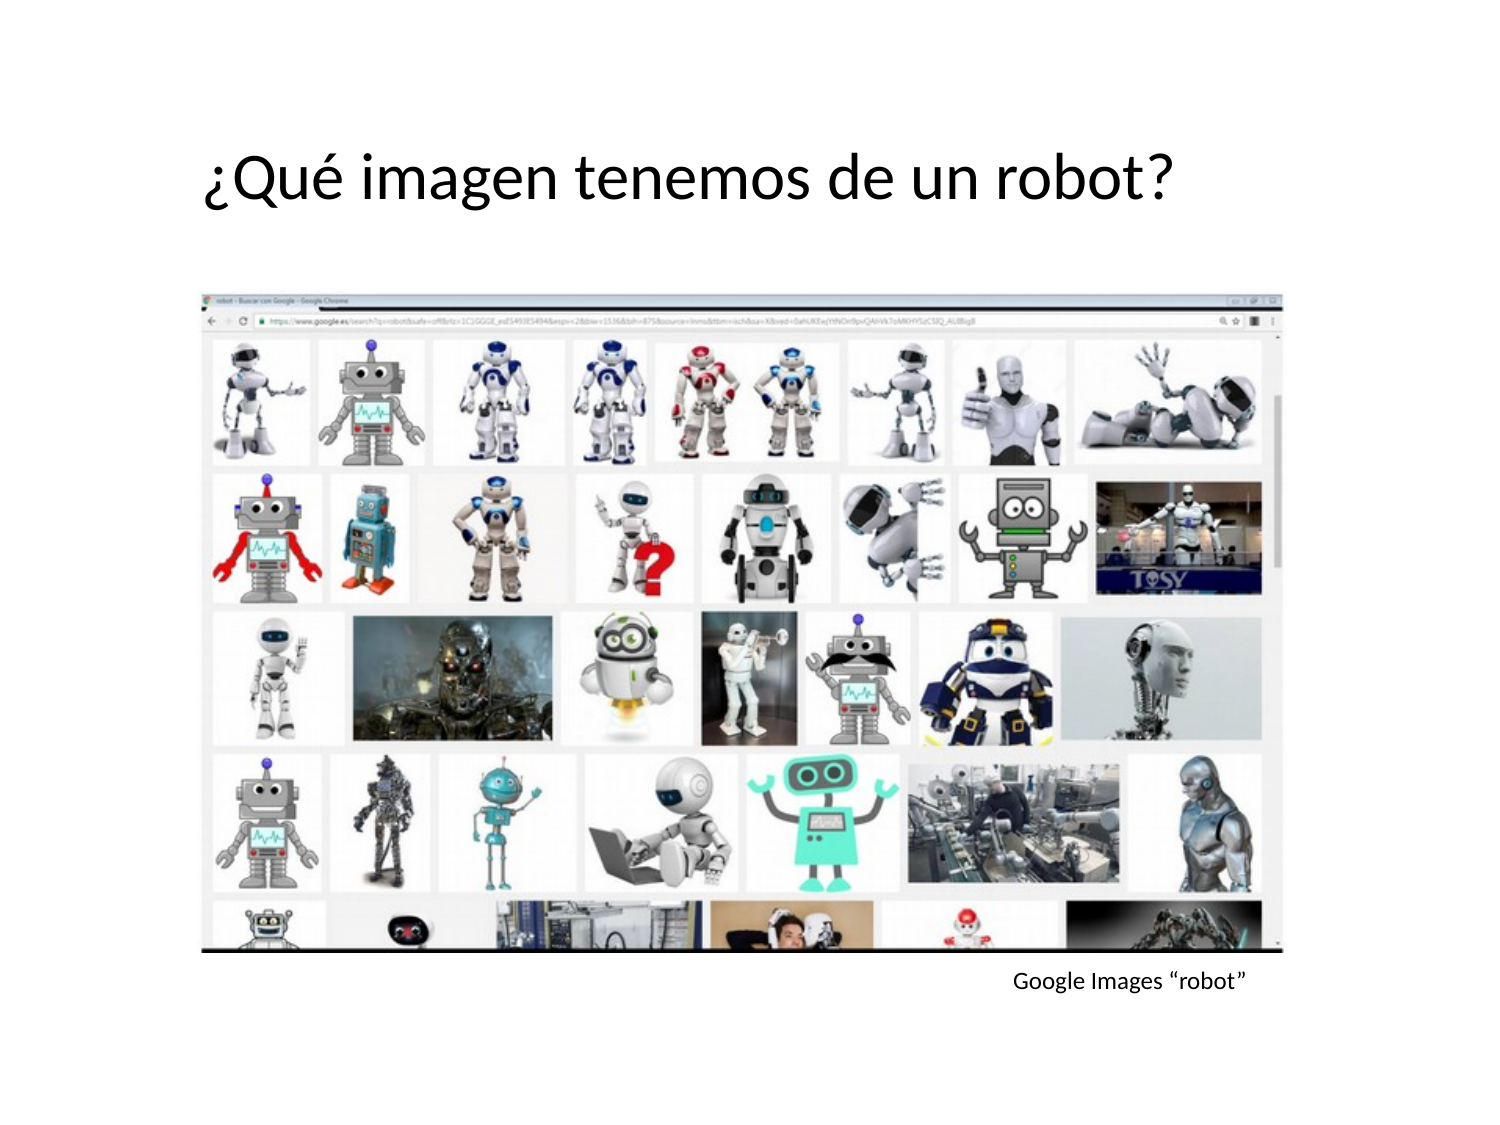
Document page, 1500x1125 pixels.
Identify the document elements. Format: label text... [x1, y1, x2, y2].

text_box ¿Qué imagen tenemos de un robot? [185, 125, 1285, 222]
text_box Google Images “robot” [998, 956, 1436, 1003]
picture [197, 290, 1287, 953]
